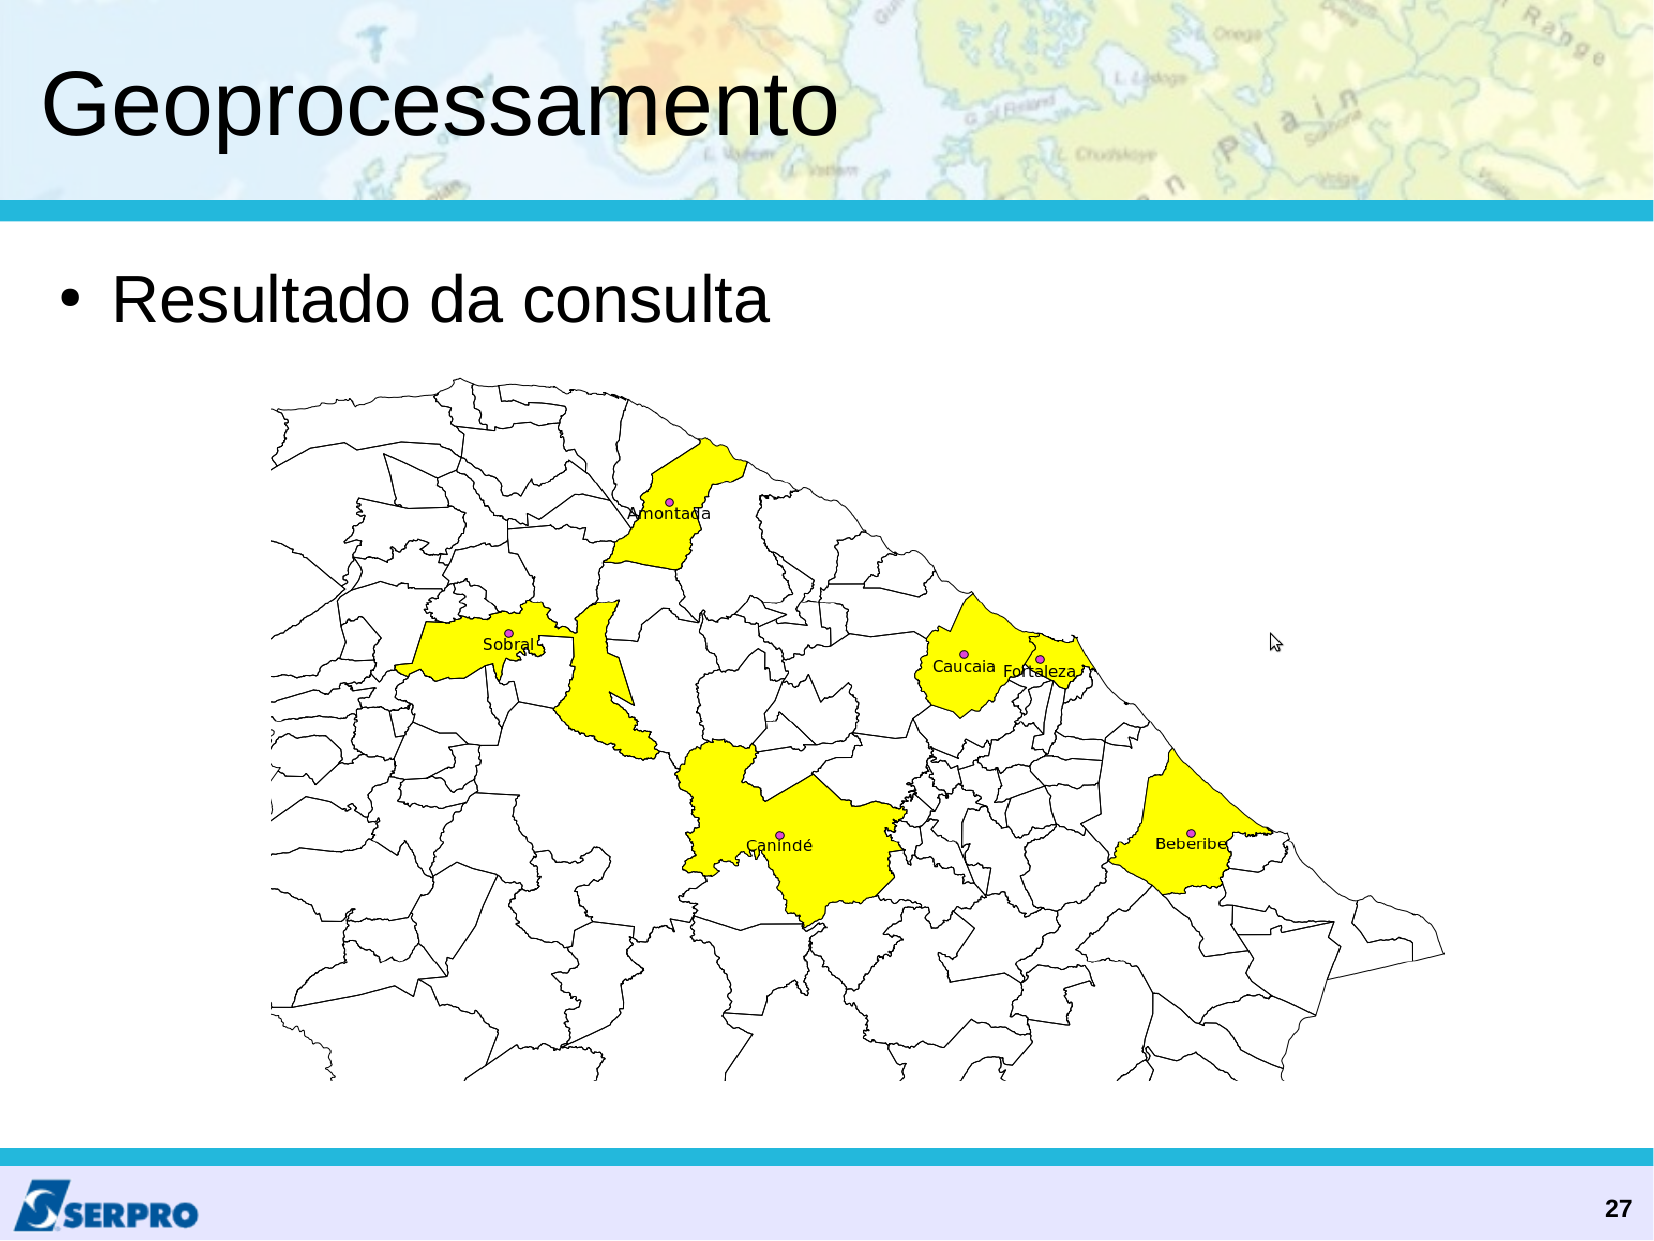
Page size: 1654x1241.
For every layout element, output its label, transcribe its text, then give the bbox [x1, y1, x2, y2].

picture [10, 1177, 201, 1235]
picture [271, 363, 1460, 1081]
list Resultado da consulta [40, 261, 1616, 346]
title Geoprocessamento [40, 49, 1614, 159]
